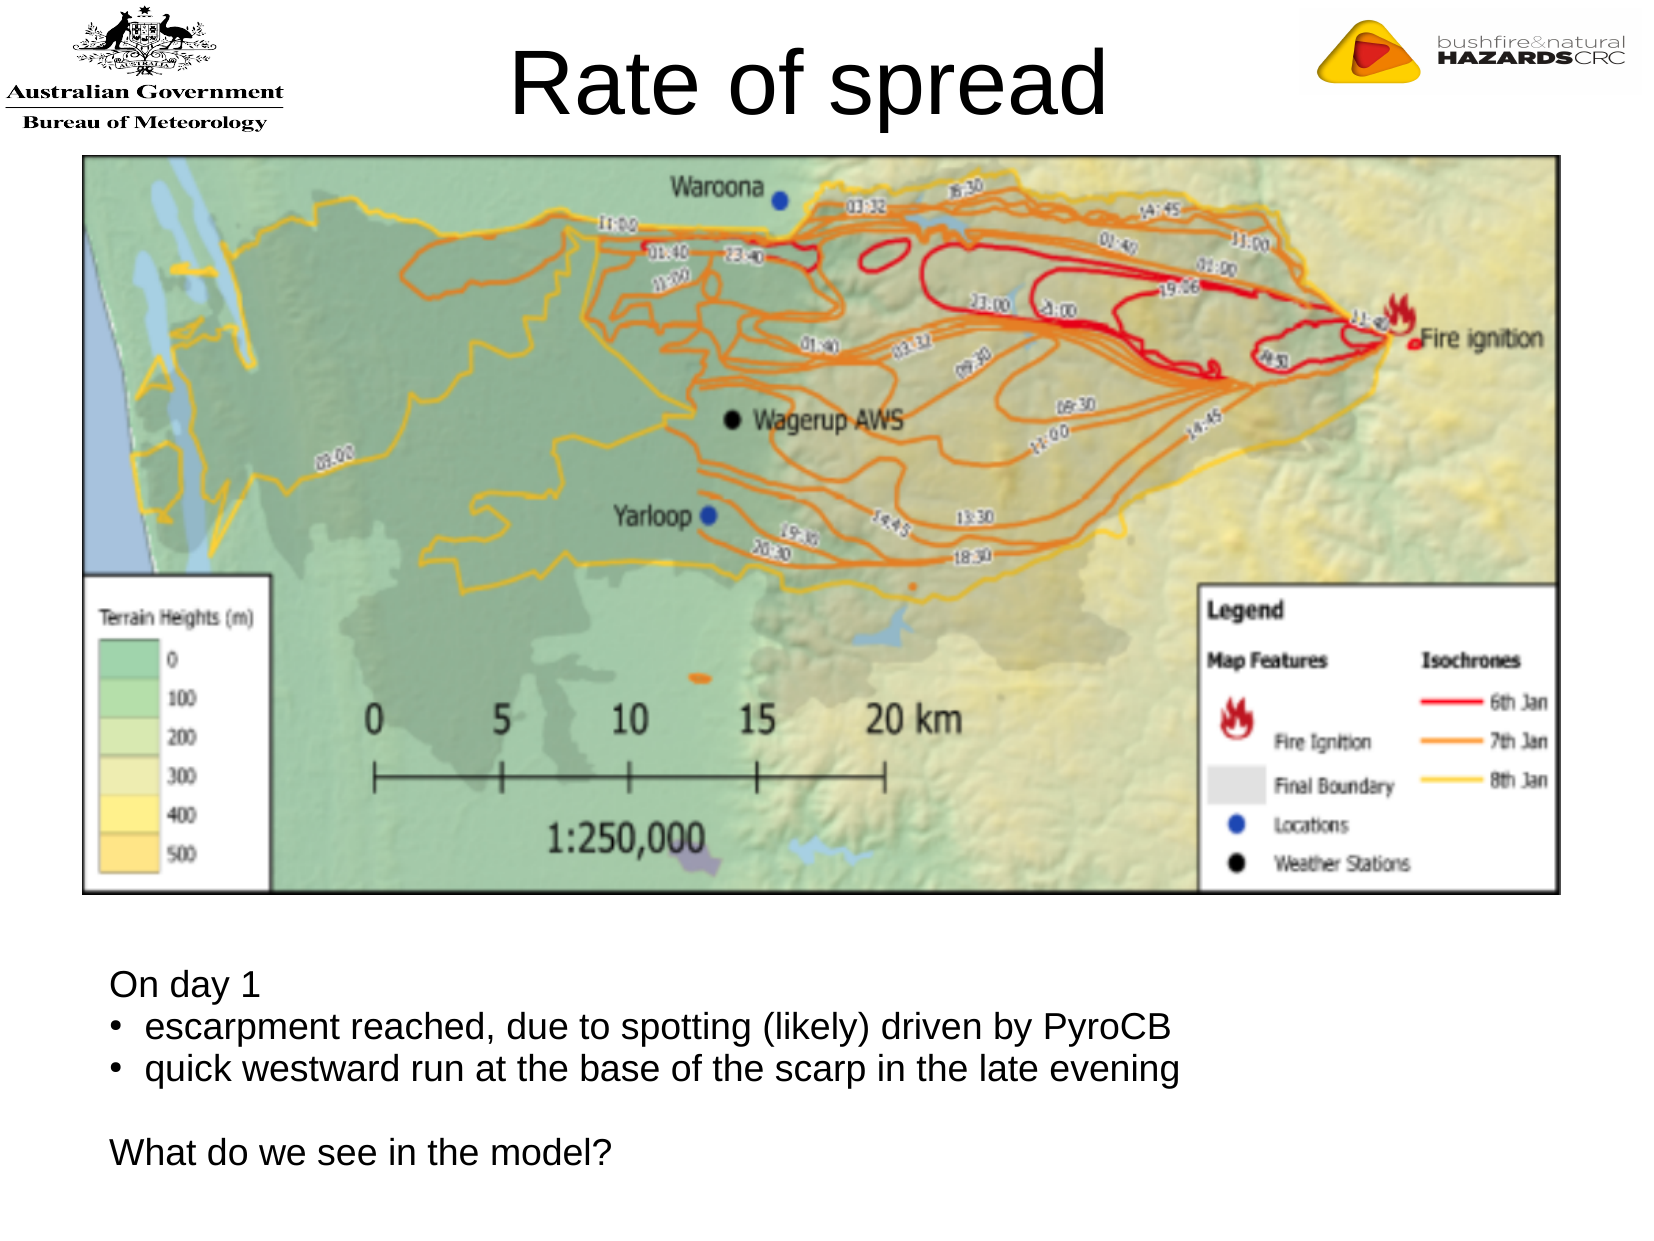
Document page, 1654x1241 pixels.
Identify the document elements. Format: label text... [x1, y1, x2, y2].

text_box On day 1 escarpment reached, due to spotting (likely) driven by PyroCB quick westward run at the base of the scarp in the late evening What do we see in the model? [59, 956, 1583, 1182]
picture [5, 5, 284, 132]
title Rate of spread [289, 0, 1329, 155]
picture [1329, 8, 1642, 95]
picture [82, 155, 1561, 895]
